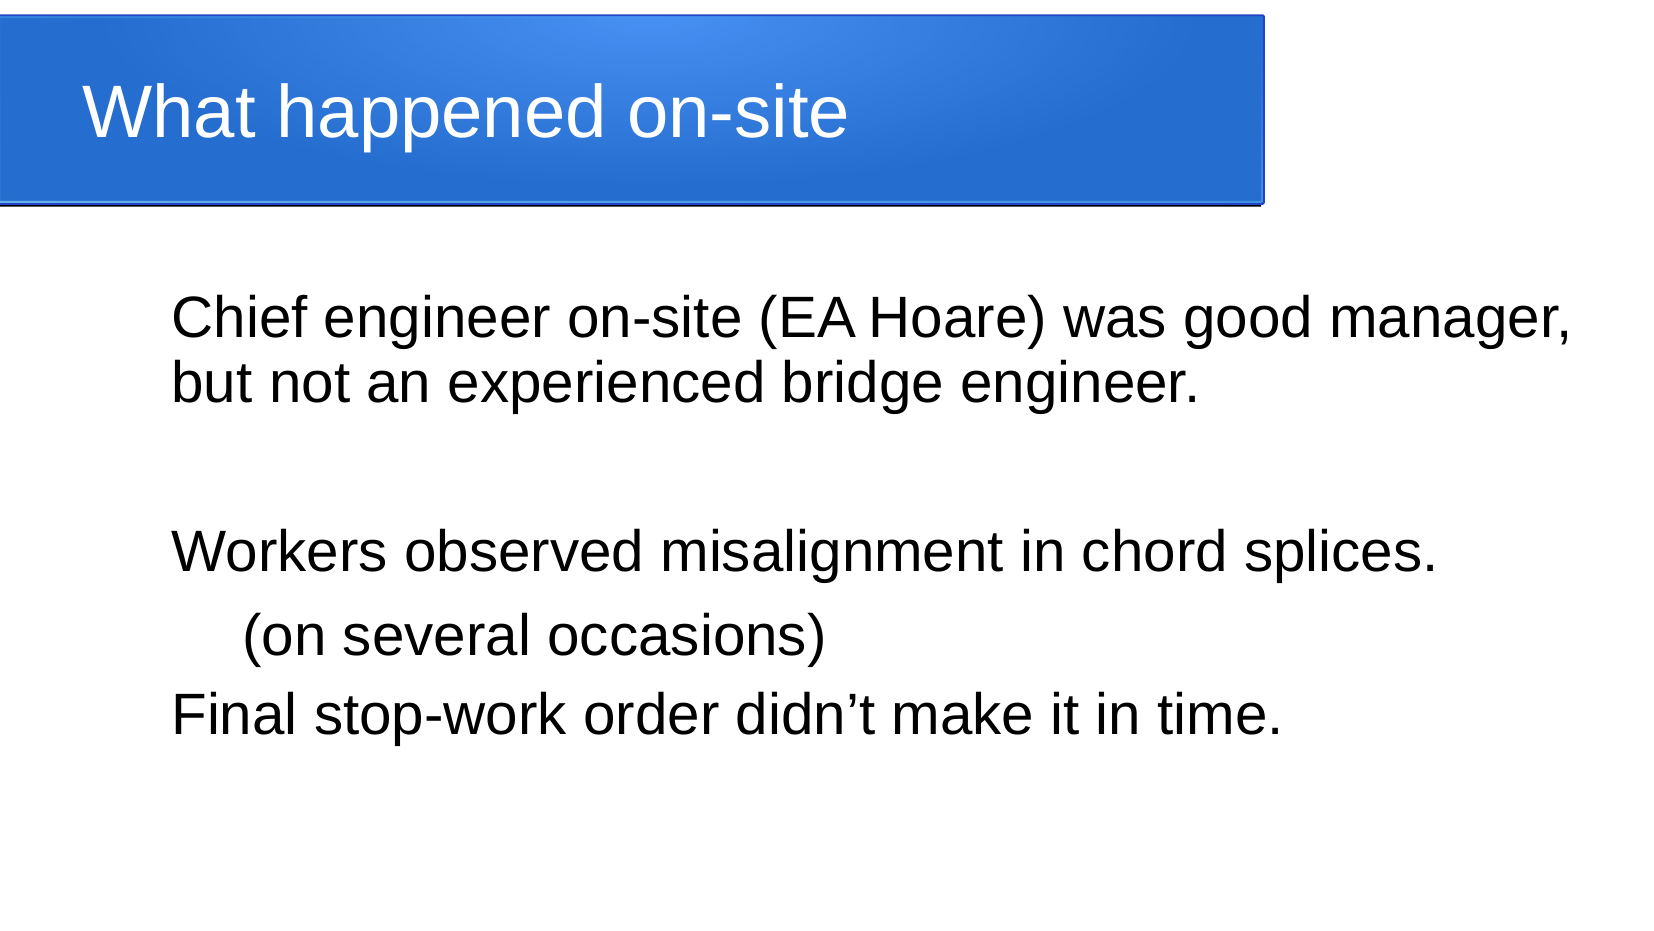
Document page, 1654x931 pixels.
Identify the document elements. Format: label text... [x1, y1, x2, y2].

list Chief engineer on-site (EA Hoare) was good manager, but not an experienced bridge engineer. Workers observed misalignment in chord splices. (on several occasions) Final stop-work order didn’t make it in time. [30, 285, 1591, 886]
title What happened on-site [82, 35, 1235, 189]
